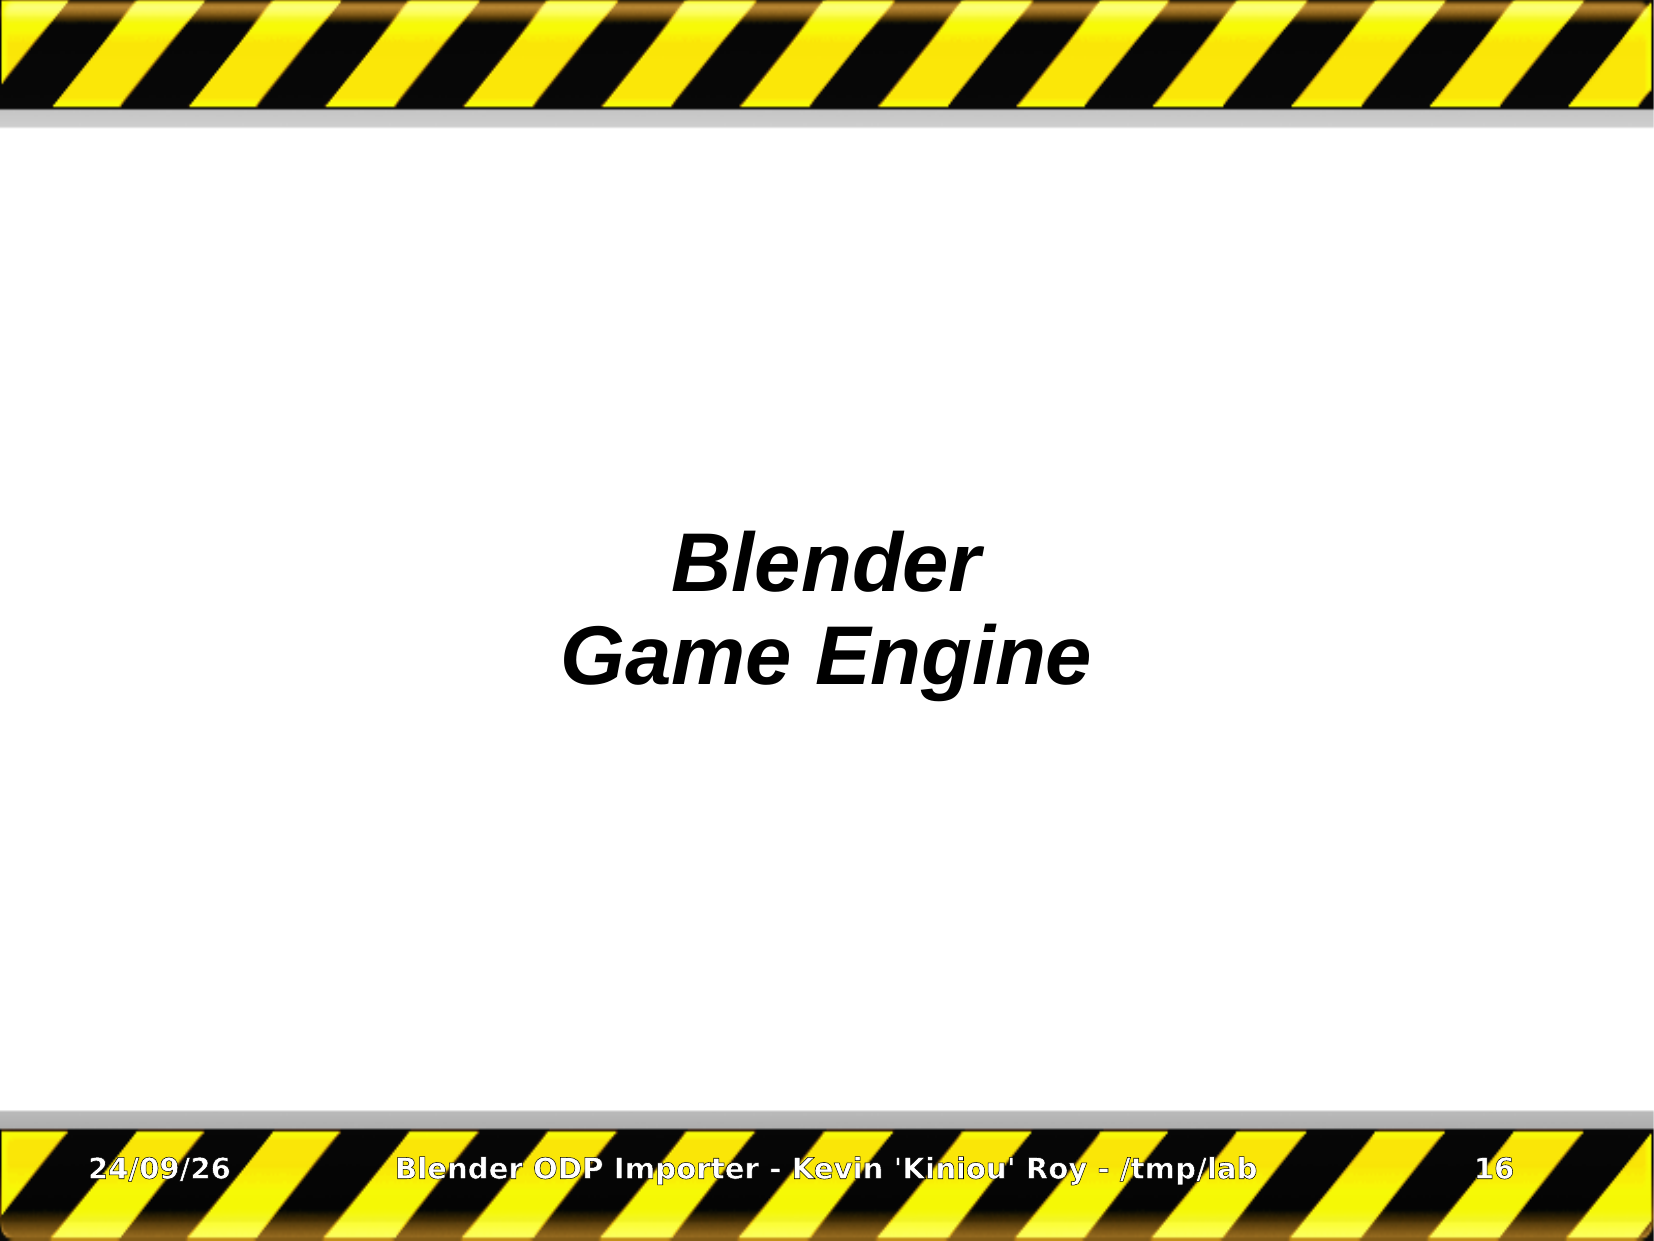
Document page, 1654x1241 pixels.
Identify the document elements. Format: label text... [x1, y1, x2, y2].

subtitle Blender Game Engine [59, 516, 1595, 724]
picture [0, 0, 1654, 1241]
